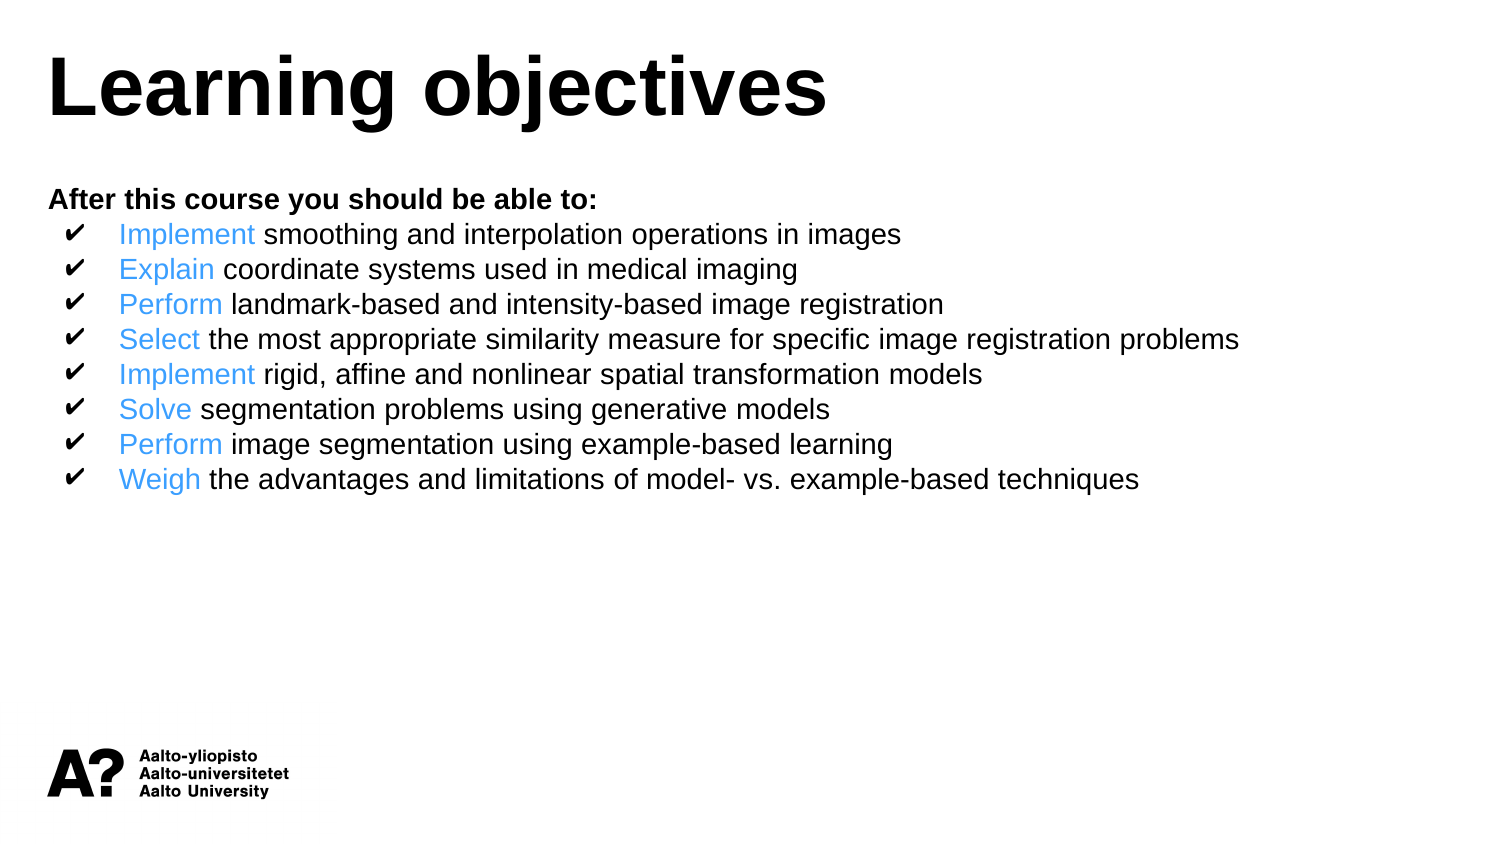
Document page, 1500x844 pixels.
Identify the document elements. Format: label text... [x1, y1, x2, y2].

list Learning objectives [47, 32, 1442, 197]
picture [0, 702, 337, 844]
list After this course you should be able to: Implement smoothing and interpolation operations in images Explain coordinate systems used in medical imaging Perform landmark-based and intensity-based image registration Select the most appropriate similarity measure for specific image registration problems Implement rigid, affine and nonlinear spatial transformation models Solve segmentation problems using generative models Perform image segmentation using example-based learning Weigh the advantages and limitations of model- vs. example-based techniques [48, 180, 1375, 717]
